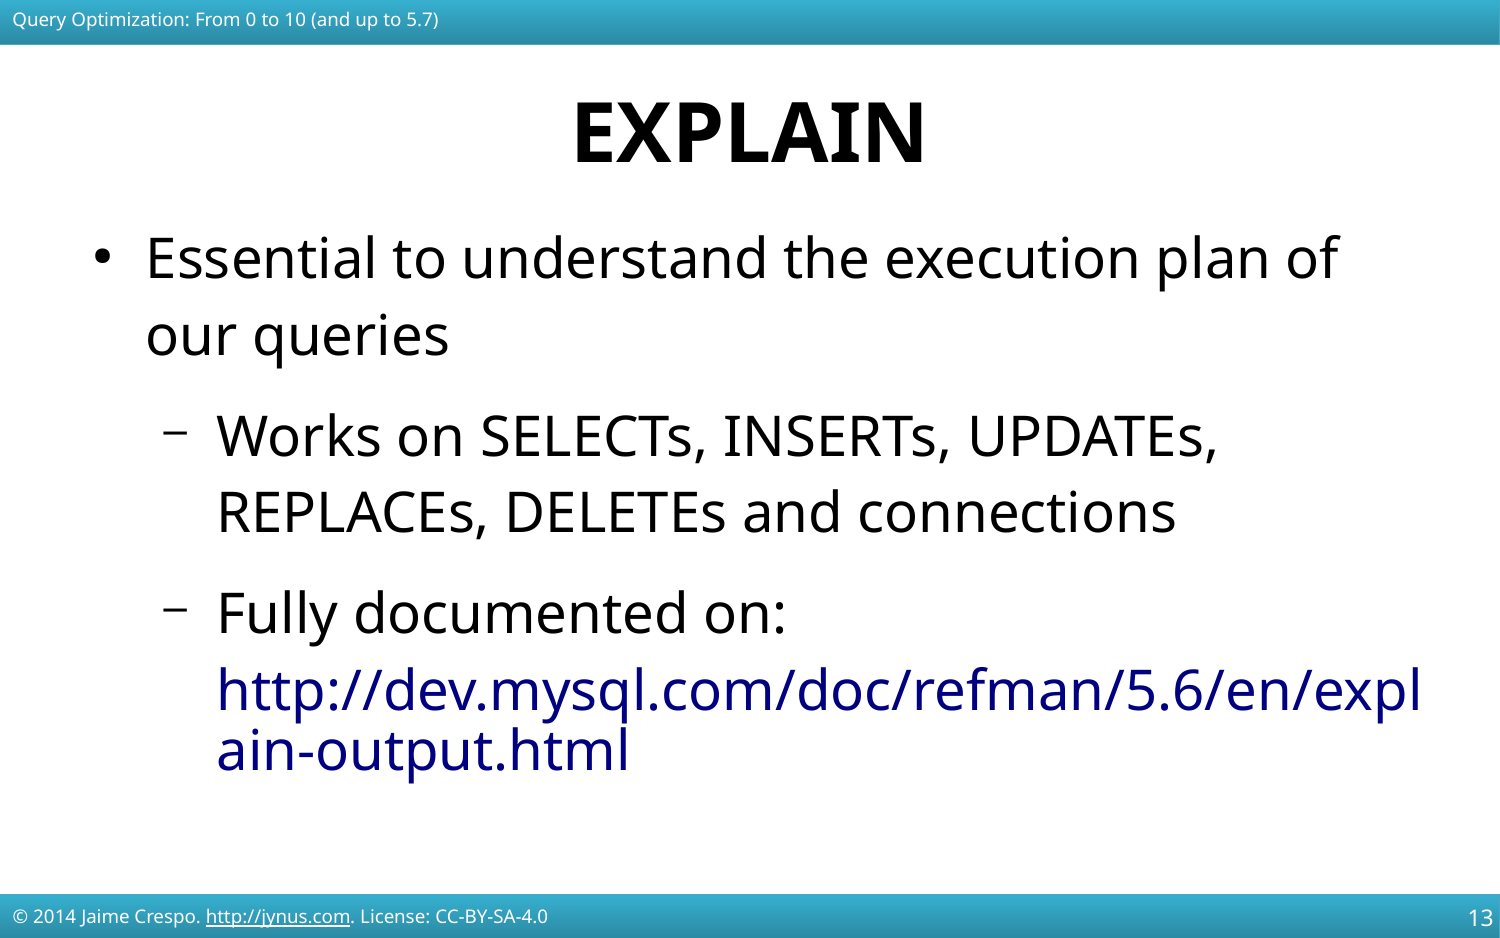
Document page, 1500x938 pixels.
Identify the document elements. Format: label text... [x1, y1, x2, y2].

title EXPLAIN [75, 41, 1425, 218]
list Essential to understand the execution plan of our queries Works on SELECTs, INSERTs, UPDATEs, REPLACEs, DELETEs and connections Fully documented on: http://dev.mysql.com/doc/refman/5.6/en/explain-output.html [75, 218, 1425, 876]
